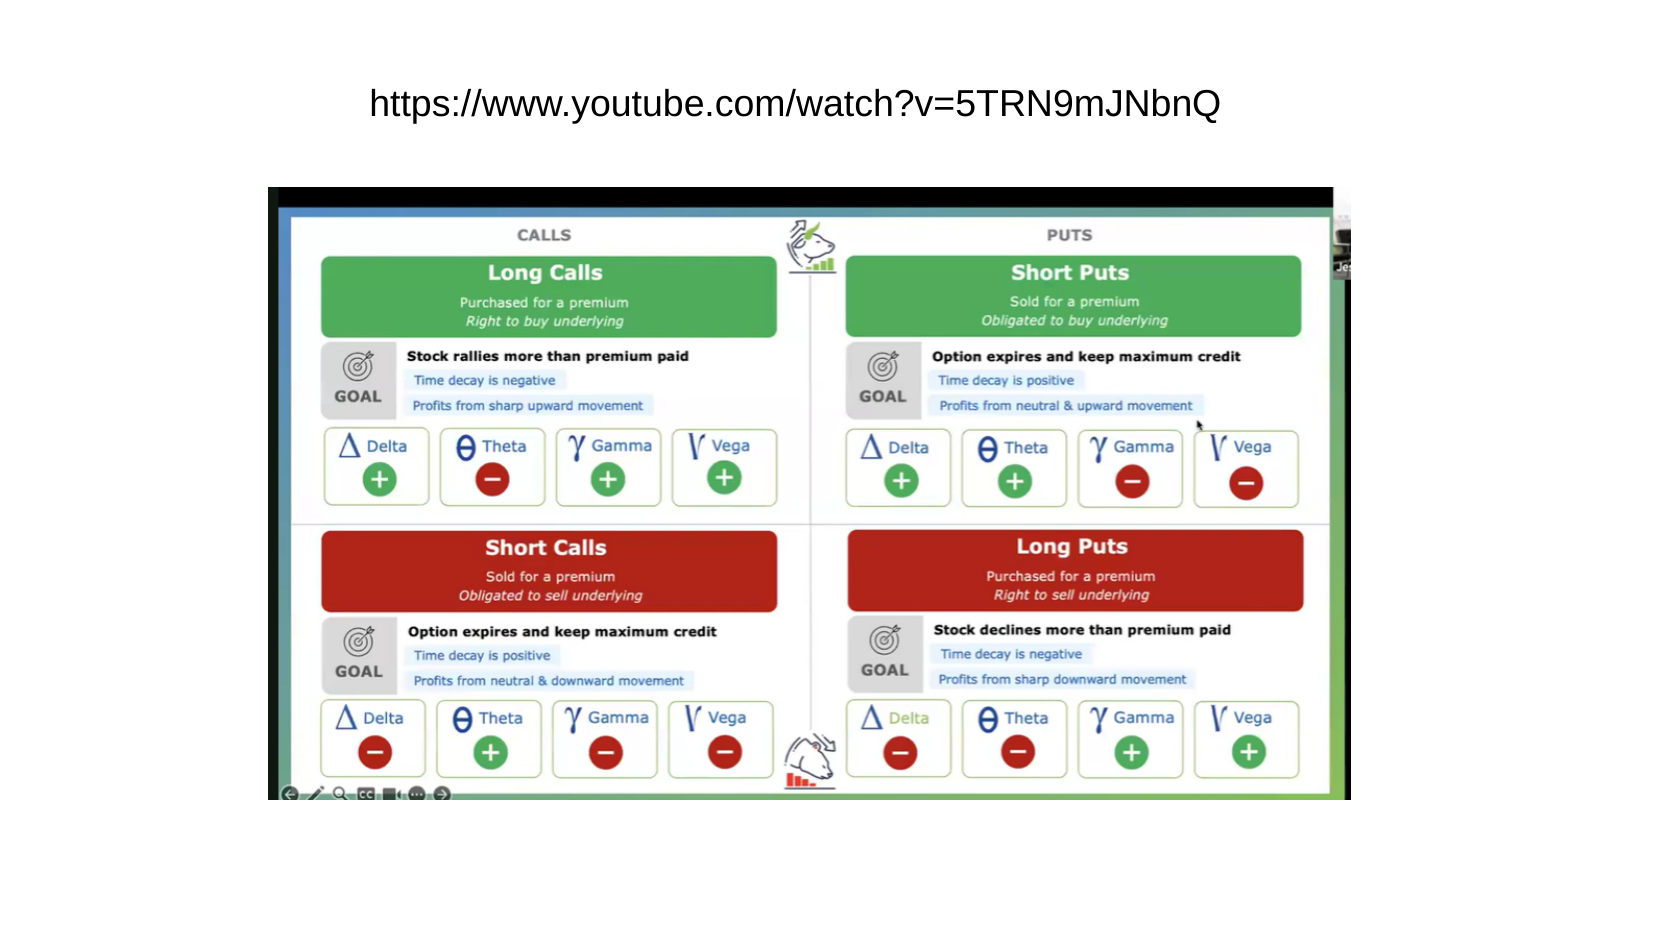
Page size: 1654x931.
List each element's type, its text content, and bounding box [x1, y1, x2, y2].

text_box https://www.youtube.com/watch?v=5TRN9mJNbnQ [354, 75, 1238, 132]
picture [268, 187, 1351, 800]
